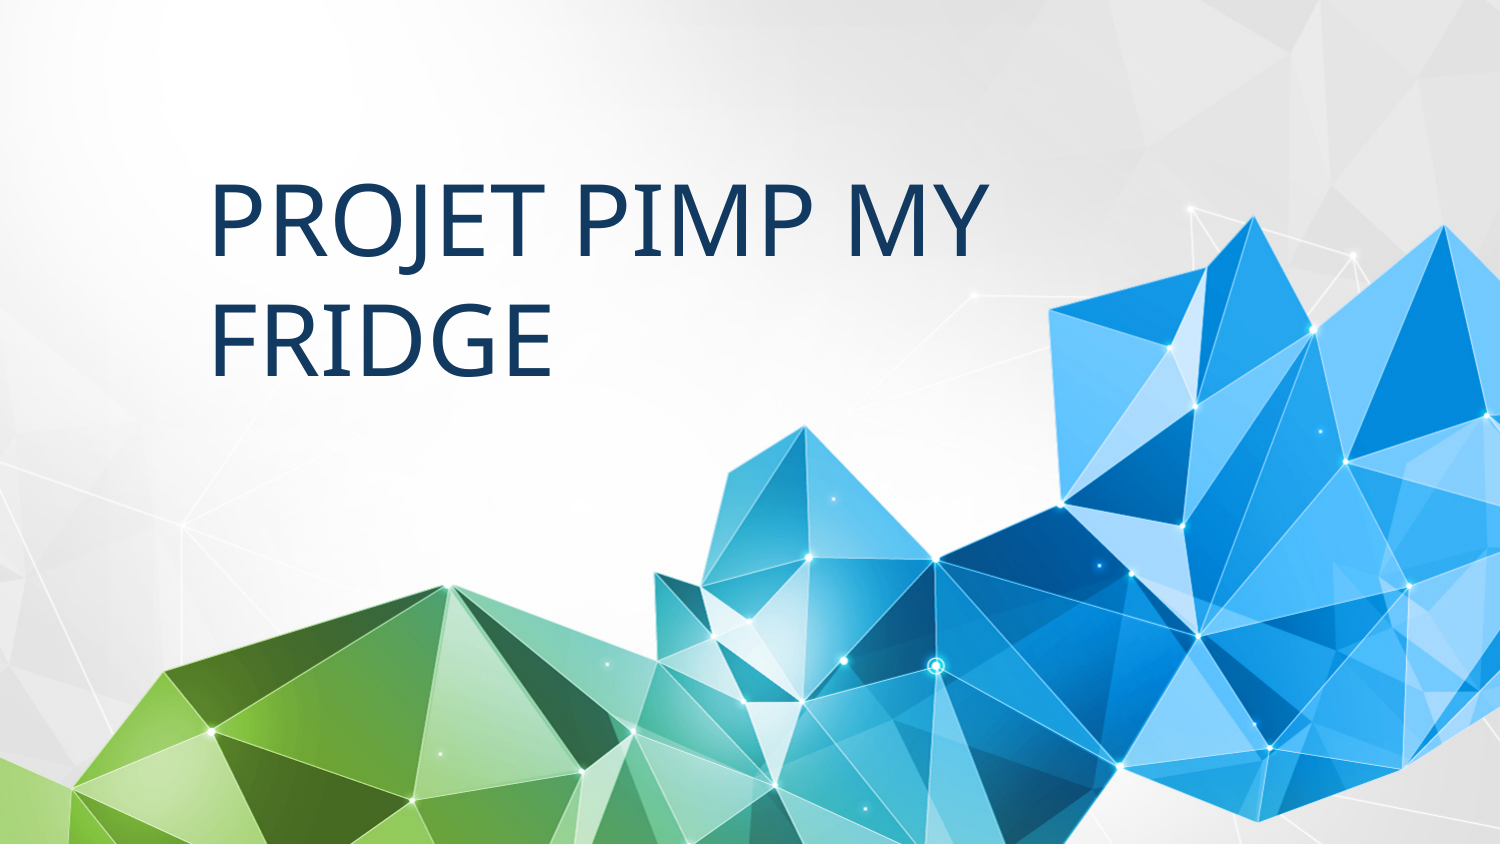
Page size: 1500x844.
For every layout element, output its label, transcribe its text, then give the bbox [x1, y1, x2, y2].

title PROJET PIMP MY FRIDGE [191, 156, 1061, 360]
